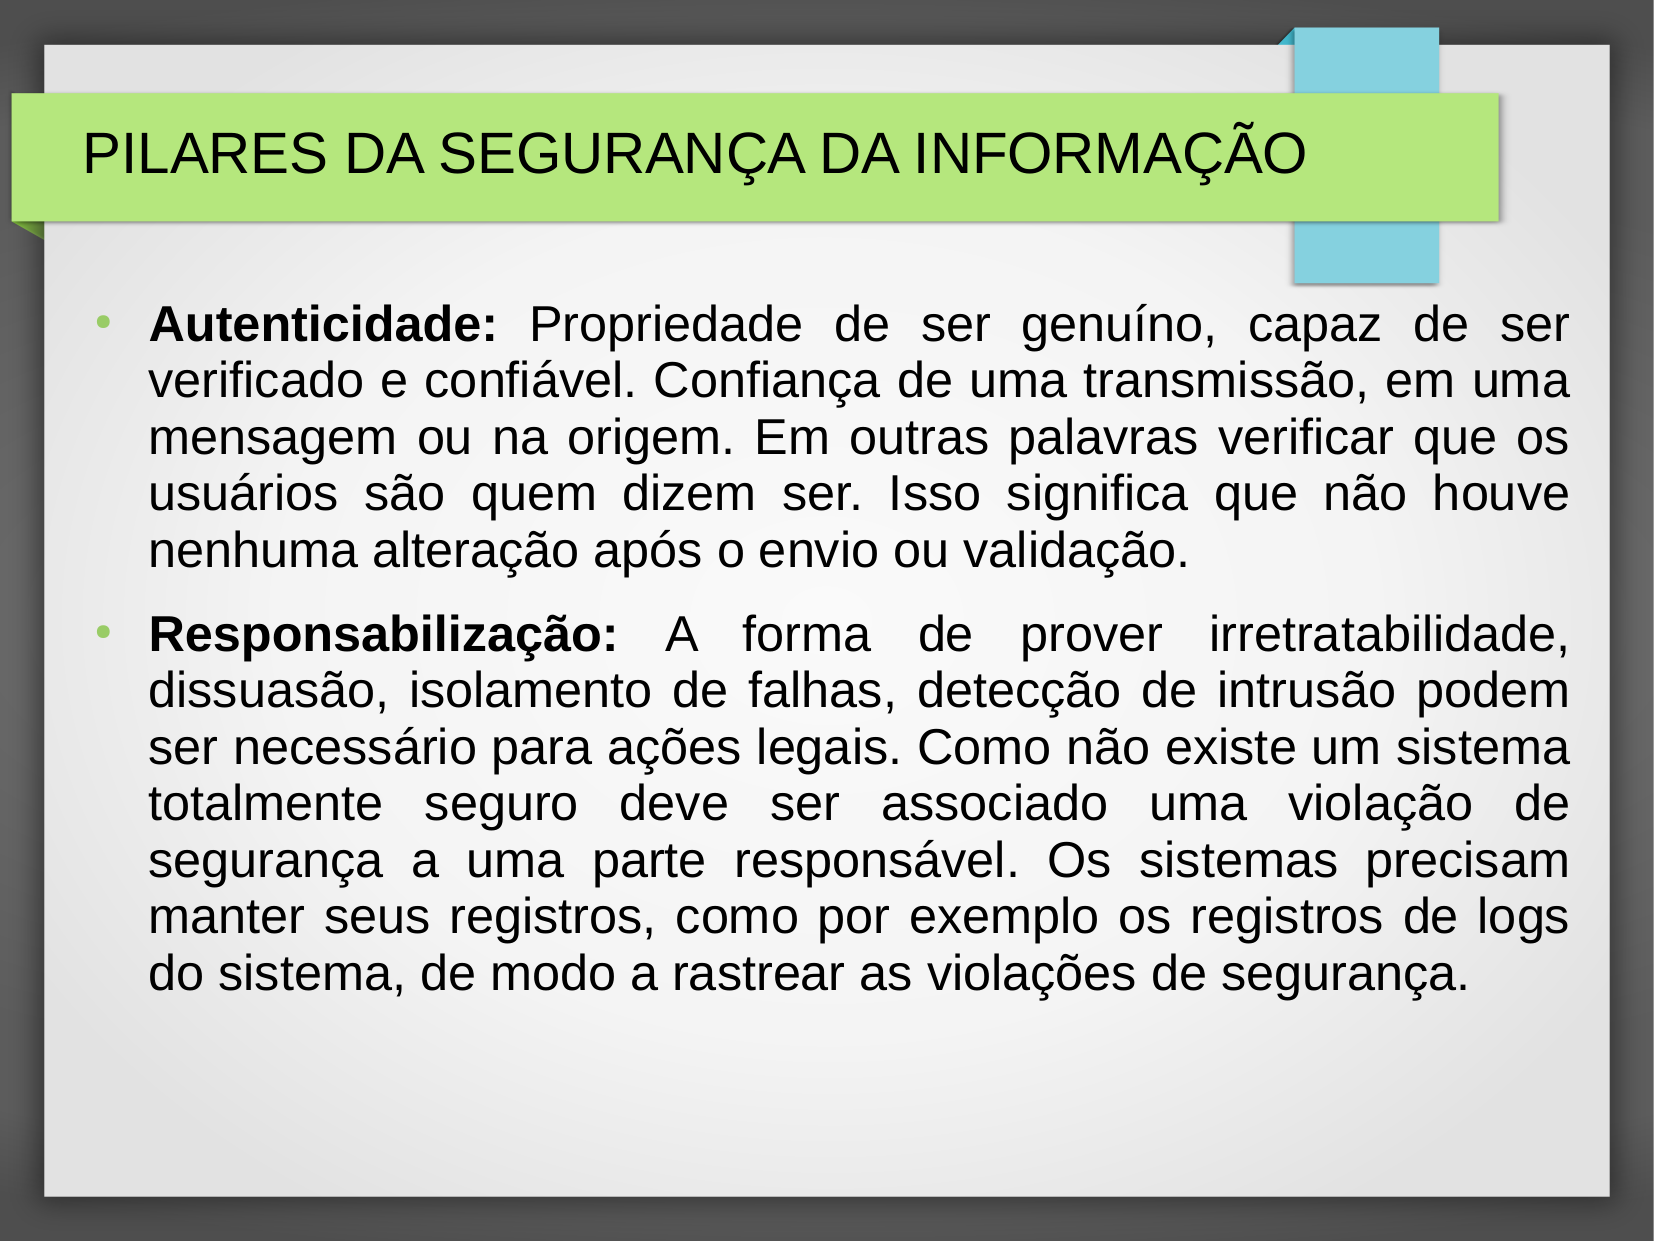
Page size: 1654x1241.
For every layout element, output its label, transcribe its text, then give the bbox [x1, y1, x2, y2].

picture [0, 0, 1654, 1241]
title PILARES DA SEGURANÇA DA INFORMAÇÃO [82, 88, 1501, 219]
list Autenticidade: Propriedade de ser genuíno, capaz de ser verificado e confiável. Confiança de uma transmissão, em uma mensagem ou na origem. Em outras palavras verificar que os usuários são quem dizem ser. Isso significa que não houve nenhuma alteração após o envio ou validação. Responsabilização: A forma de prover irretratabilidade, dissuasão, isolamento de falhas, detecção de intrusão podem ser necessário para ações legais. Como não existe um sistema totalmente seguro deve ser associado uma violação de segurança a uma parte responsável. Os sistemas precisam manter seus registros, como por exemplo os registros de logs do sistema, de modo a rastrear as violações de segurança. [82, 295, 1571, 1015]
